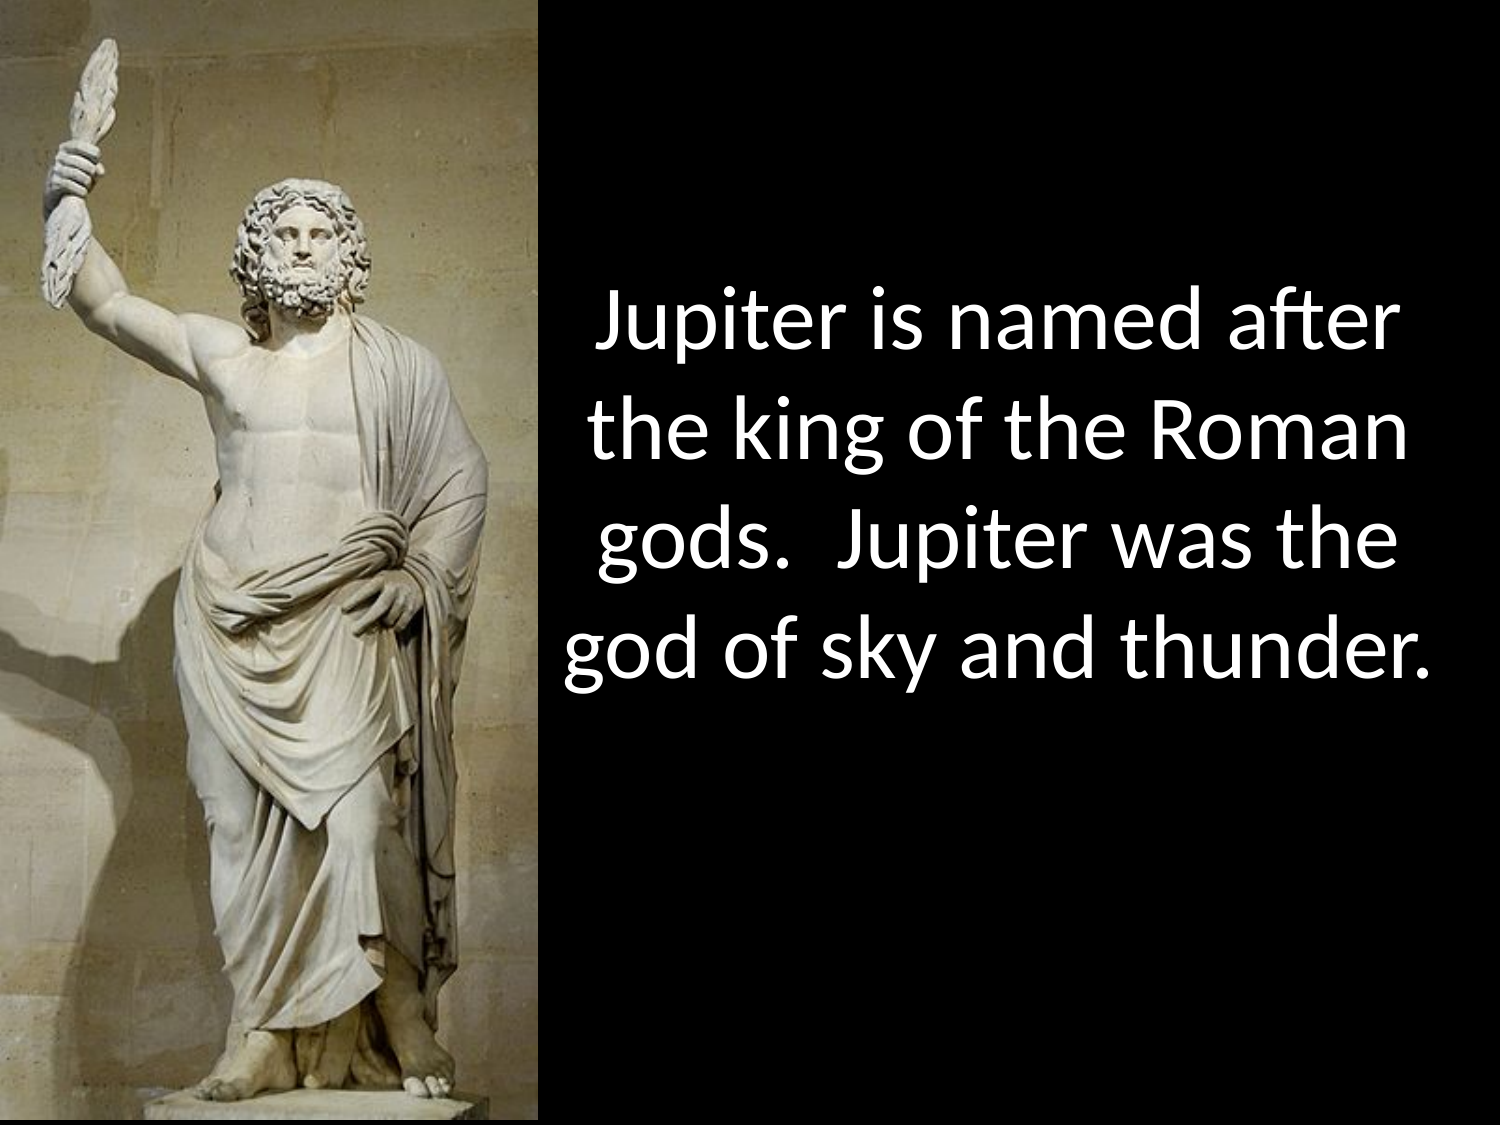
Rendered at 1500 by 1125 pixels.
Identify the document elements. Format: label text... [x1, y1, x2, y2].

text_box Jupiter is named after the king of the Roman gods. Jupiter was the god of sky and thunder. [538, 249, 1461, 710]
picture [0, 0, 538, 1120]
